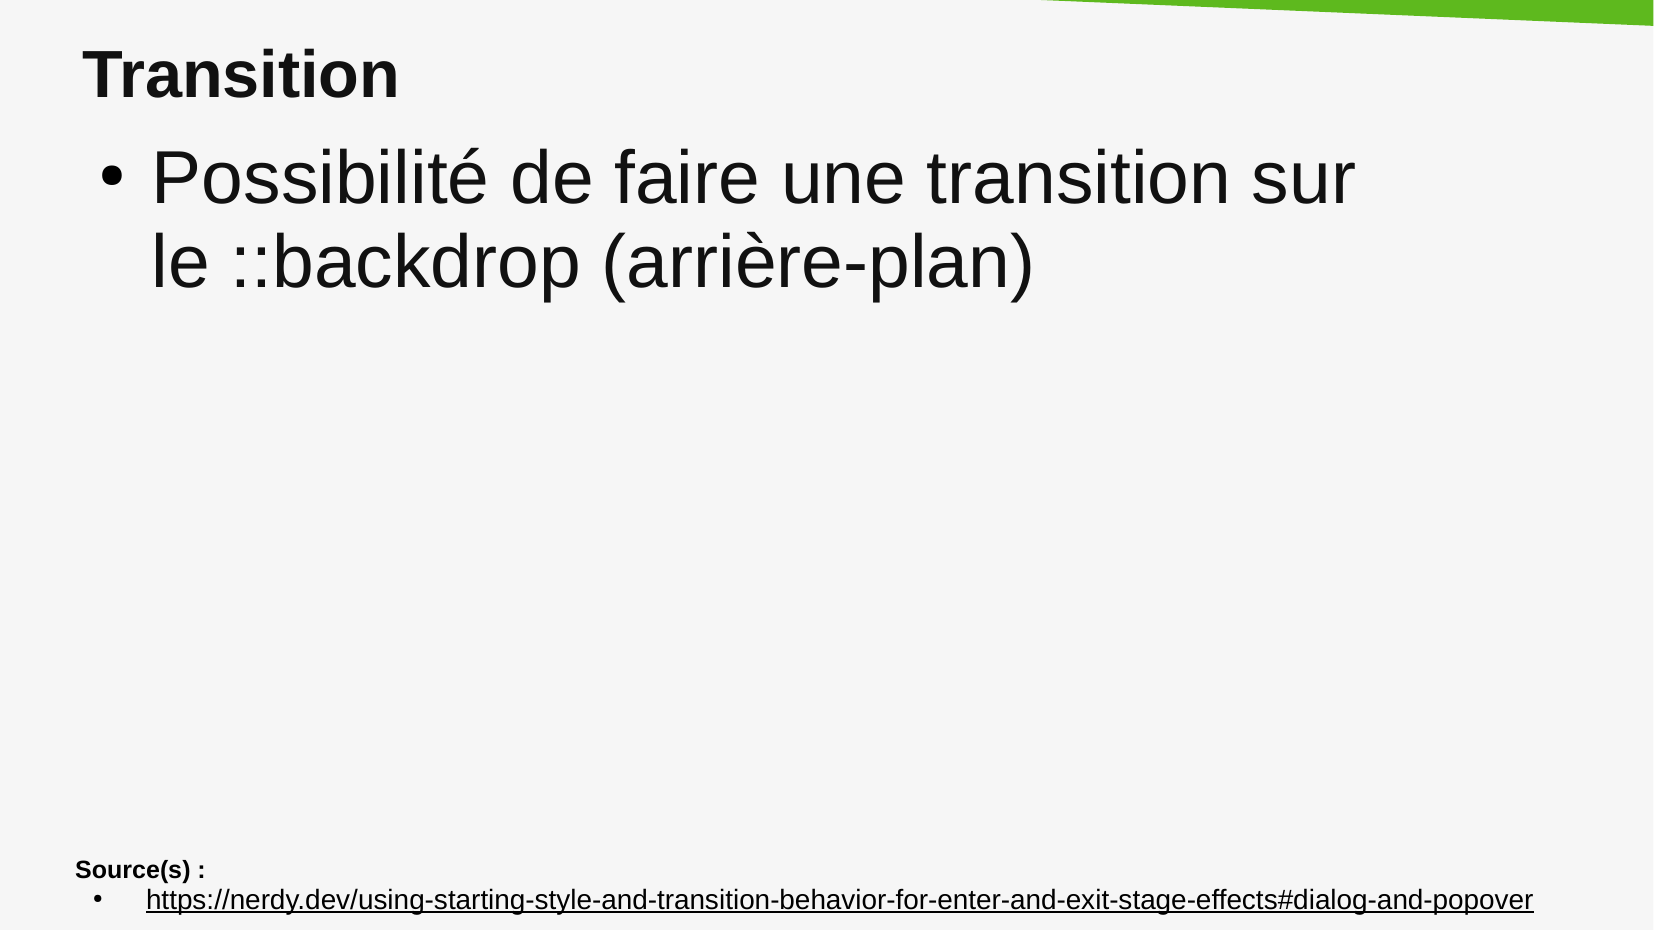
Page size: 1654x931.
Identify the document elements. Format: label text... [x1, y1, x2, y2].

title Transition [82, 37, 1571, 114]
text_box [1041, 0, 1654, 26]
text_box Source(s) : https://nerdy.dev/using-starting-style-and-transition-behavior-for-enter-and-exit-stage-effects#dialog-and-popover [60, 809, 1595, 923]
list Possibilité de faire une transition sur le ::backdrop (arrière-plan) [80, 135, 1620, 355]
